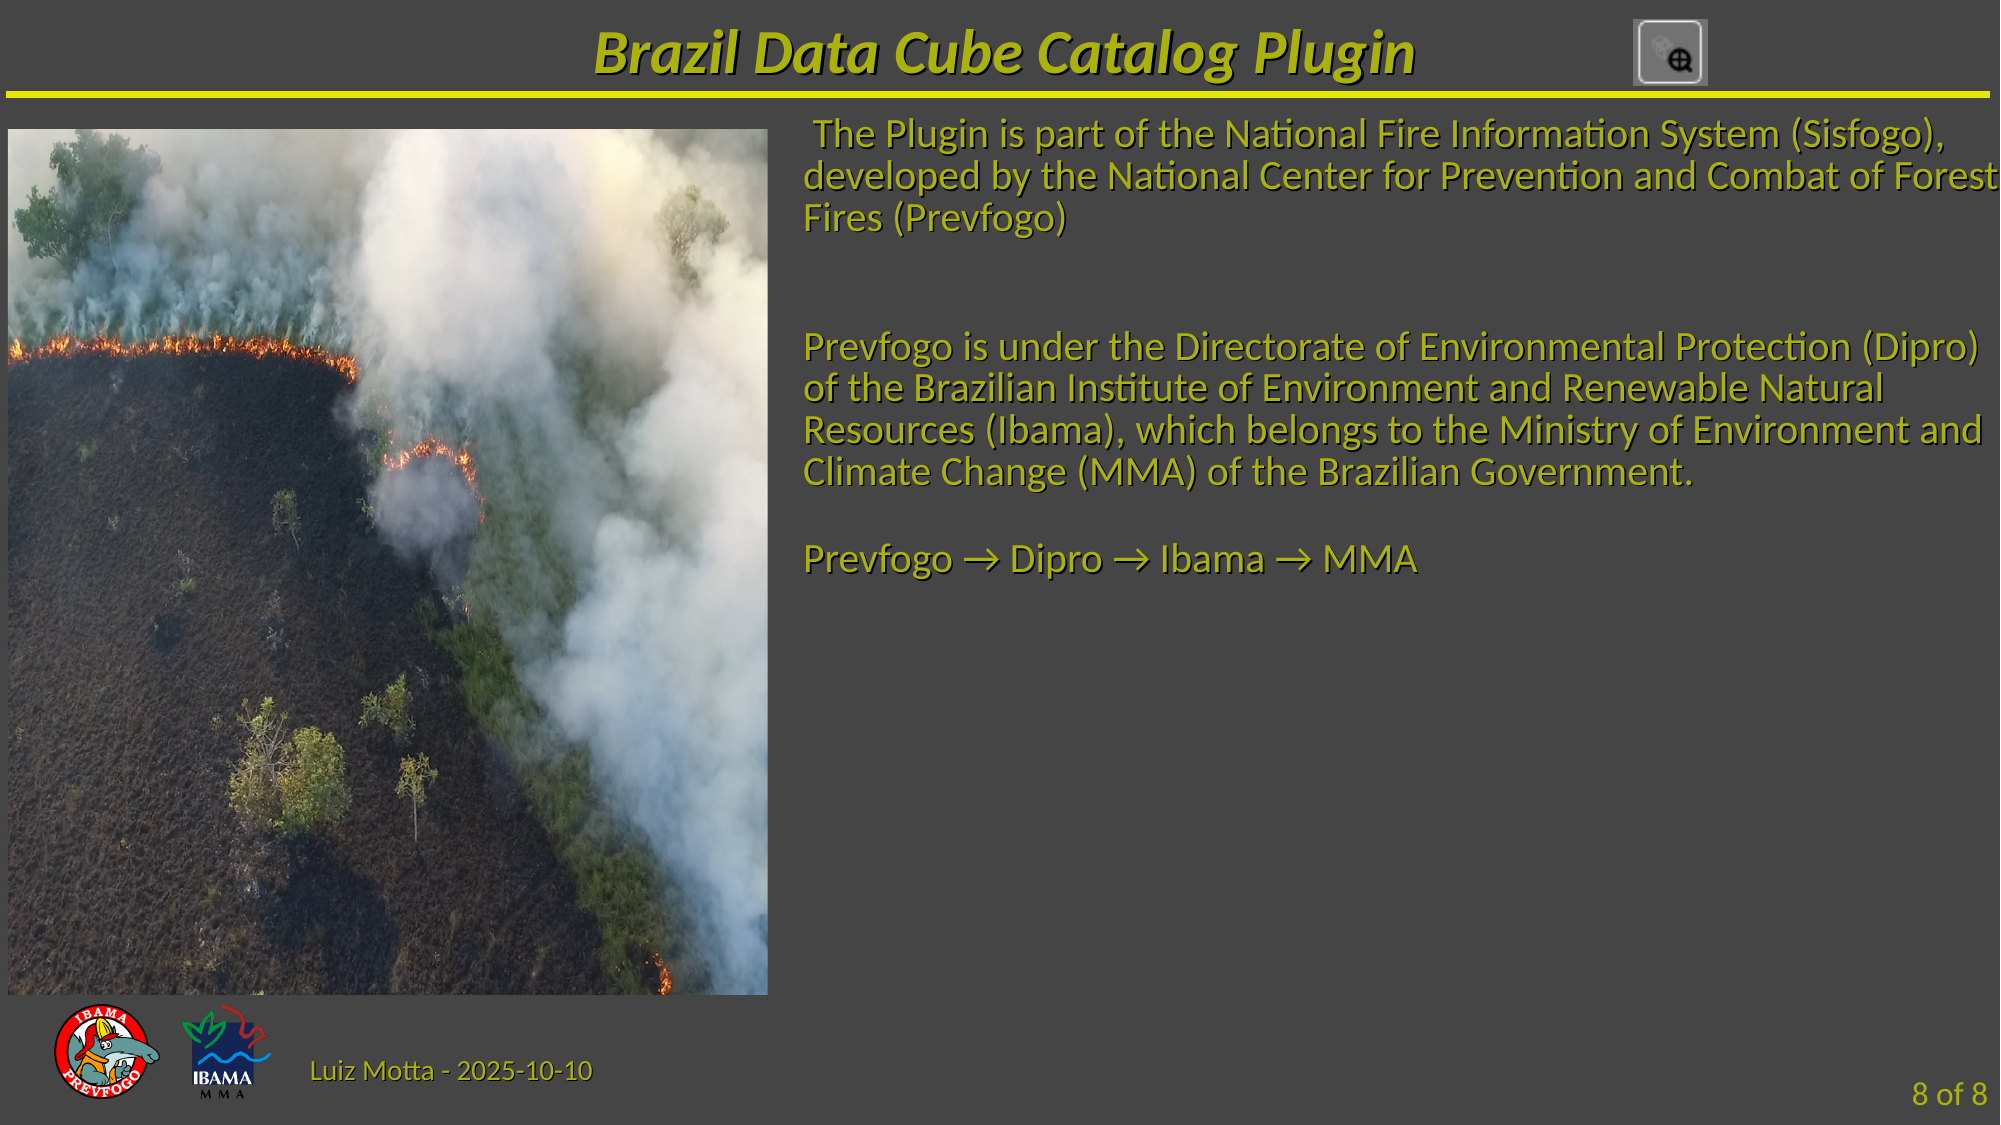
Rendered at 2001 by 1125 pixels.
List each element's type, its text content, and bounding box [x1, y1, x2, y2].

picture [7, 129, 768, 996]
text_box The Plugin is part of the National Fire Information System (Sisfogo), developed by the National Center for Prevention and Combat of Forest Fires (Prevfogo) Prevfogo is under the Directorate of Environmental Protection (Dipro) of the Brazilian Institute of Environment and Renewable Natural Resources (Ibama), which belongs to the Ministry of Environment and Climate Change (MMA) of the Brazilian Government. Prevfogo → Dipro → Ibama → MMA [803, 116, 2000, 778]
picture [173, 1004, 272, 1099]
text_box Luiz Motta - 2025-10-10 [295, 1051, 768, 1106]
subtitle Brazil Data Cube Catalog Plugin [9, 11, 2000, 95]
picture [54, 1004, 160, 1099]
picture [1633, 19, 1708, 87]
text_box <número> of 8 [1757, 1080, 1989, 1125]
